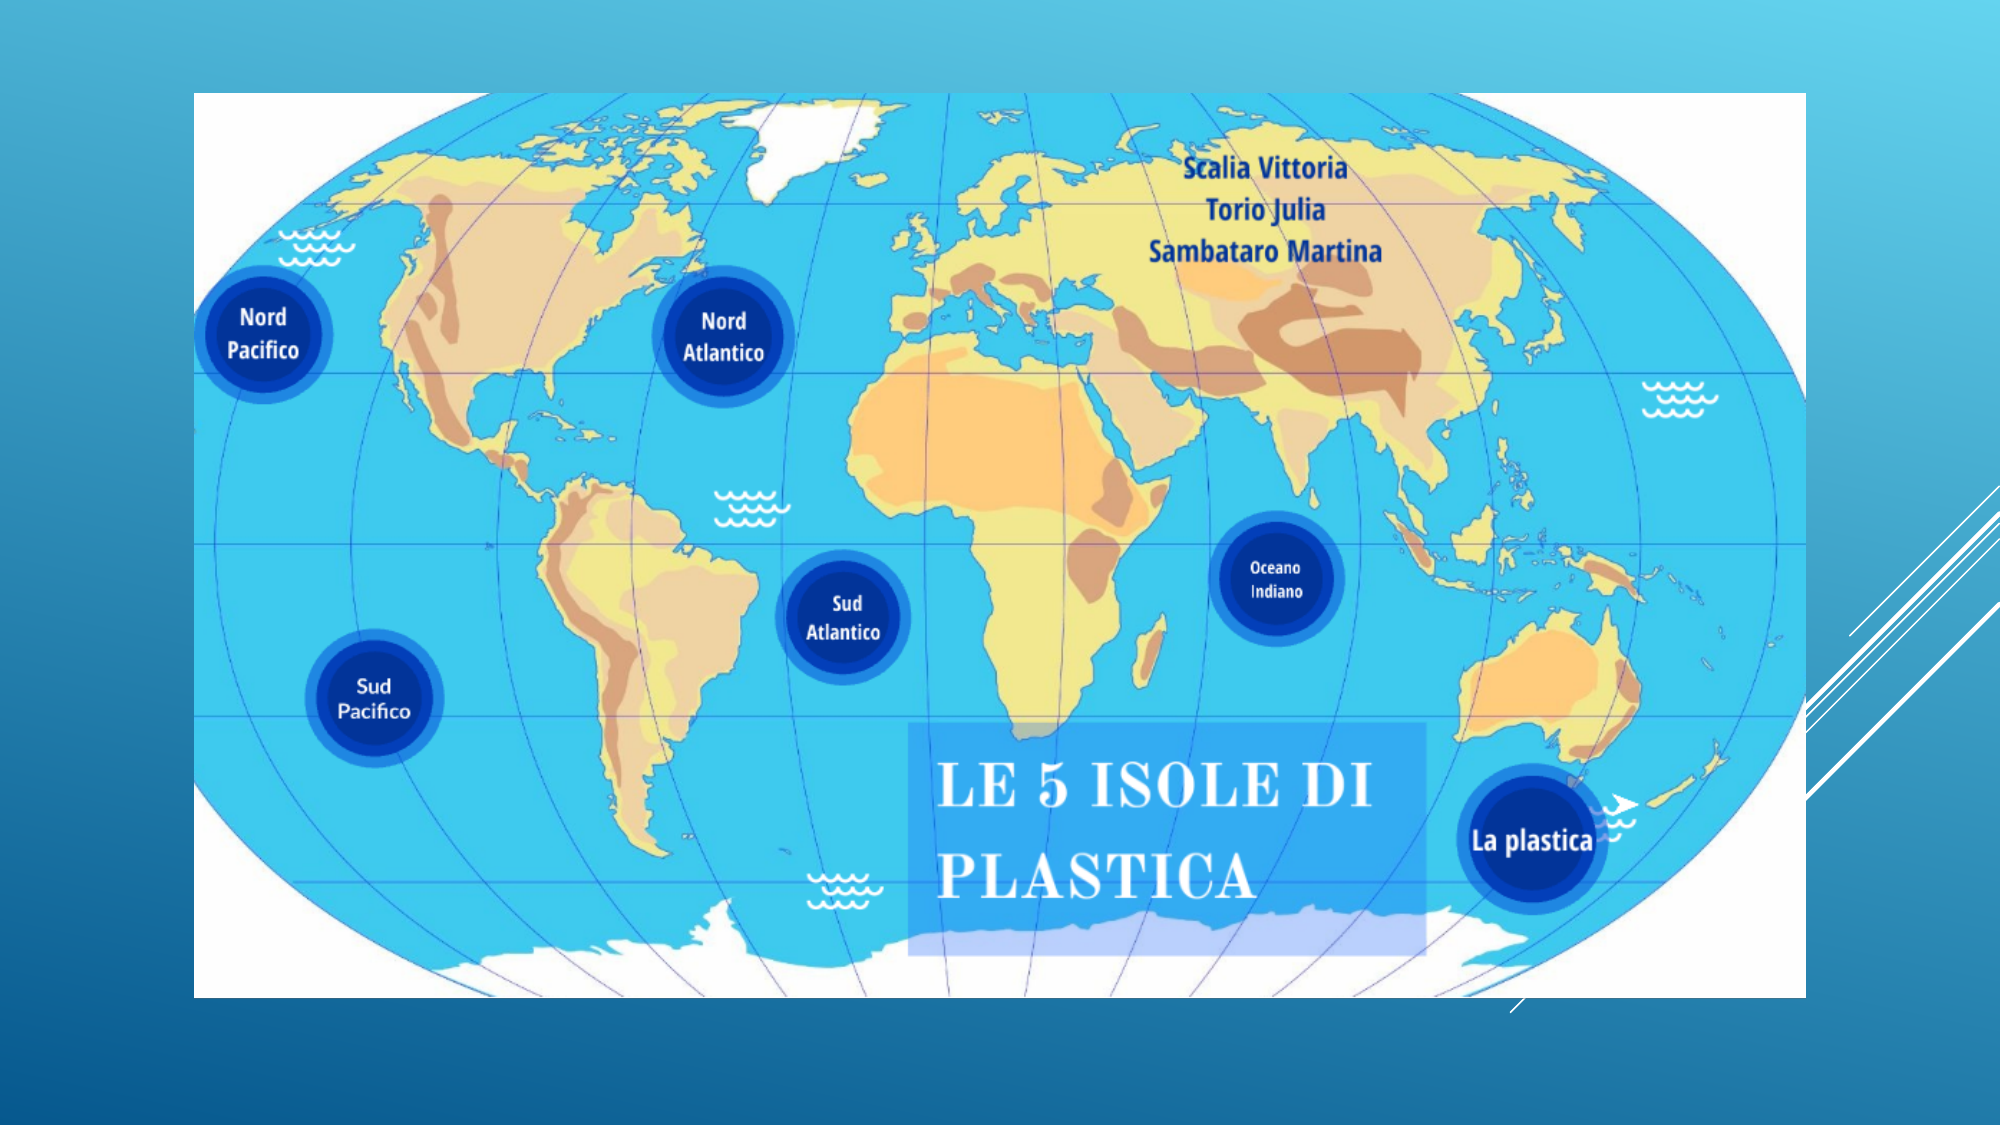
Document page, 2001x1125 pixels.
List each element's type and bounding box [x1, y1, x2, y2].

picture [194, 93, 1806, 1000]
